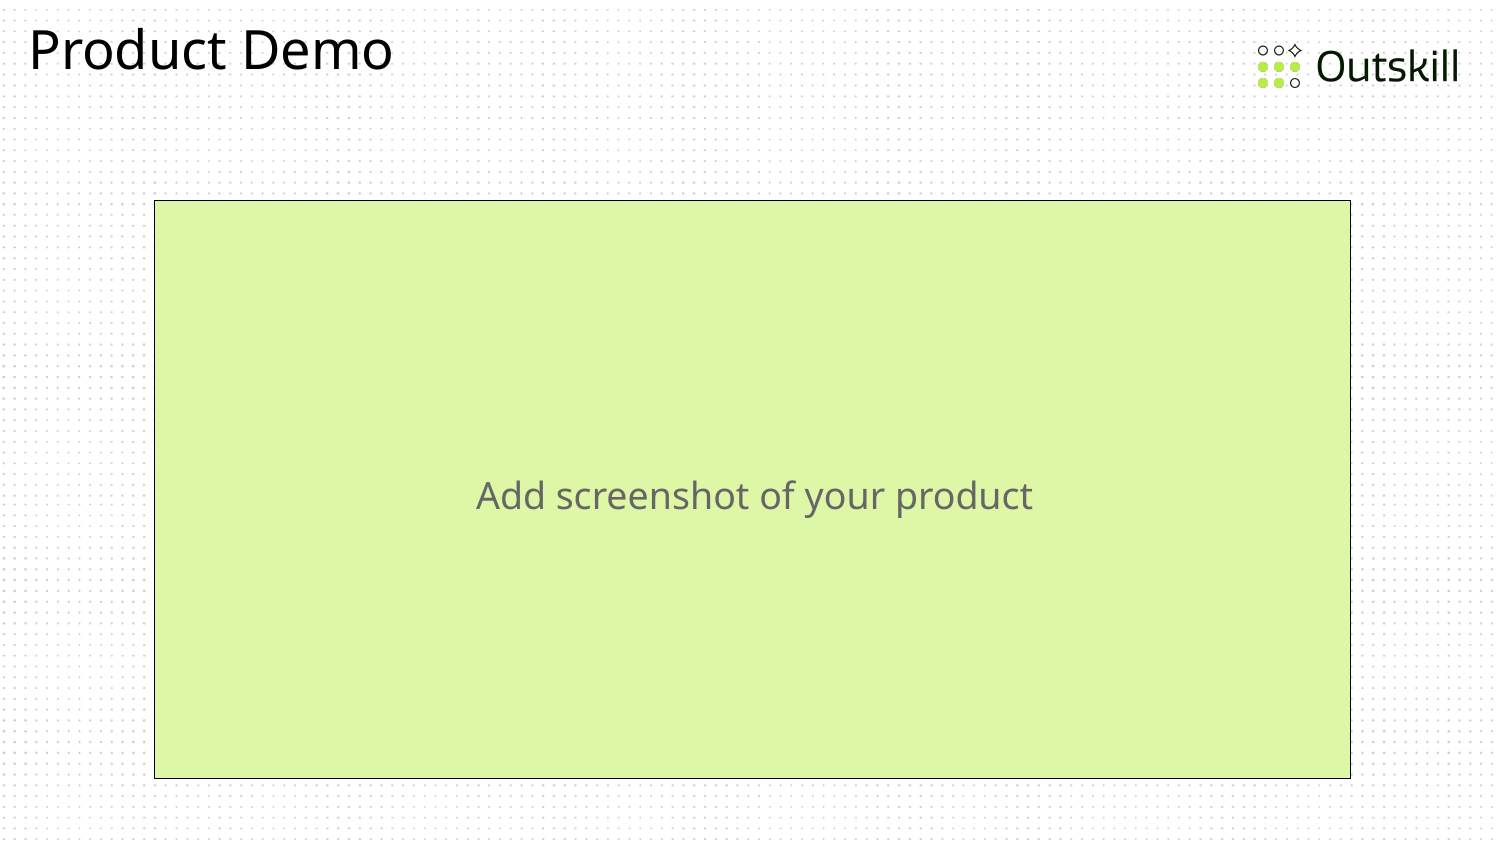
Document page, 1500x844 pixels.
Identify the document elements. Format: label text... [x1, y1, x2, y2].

picture [0, 0, 1500, 844]
text_box Product Demo [13, 0, 1210, 95]
text_box Add screenshot of your product [449, 456, 1060, 532]
text_box [154, 200, 1351, 779]
